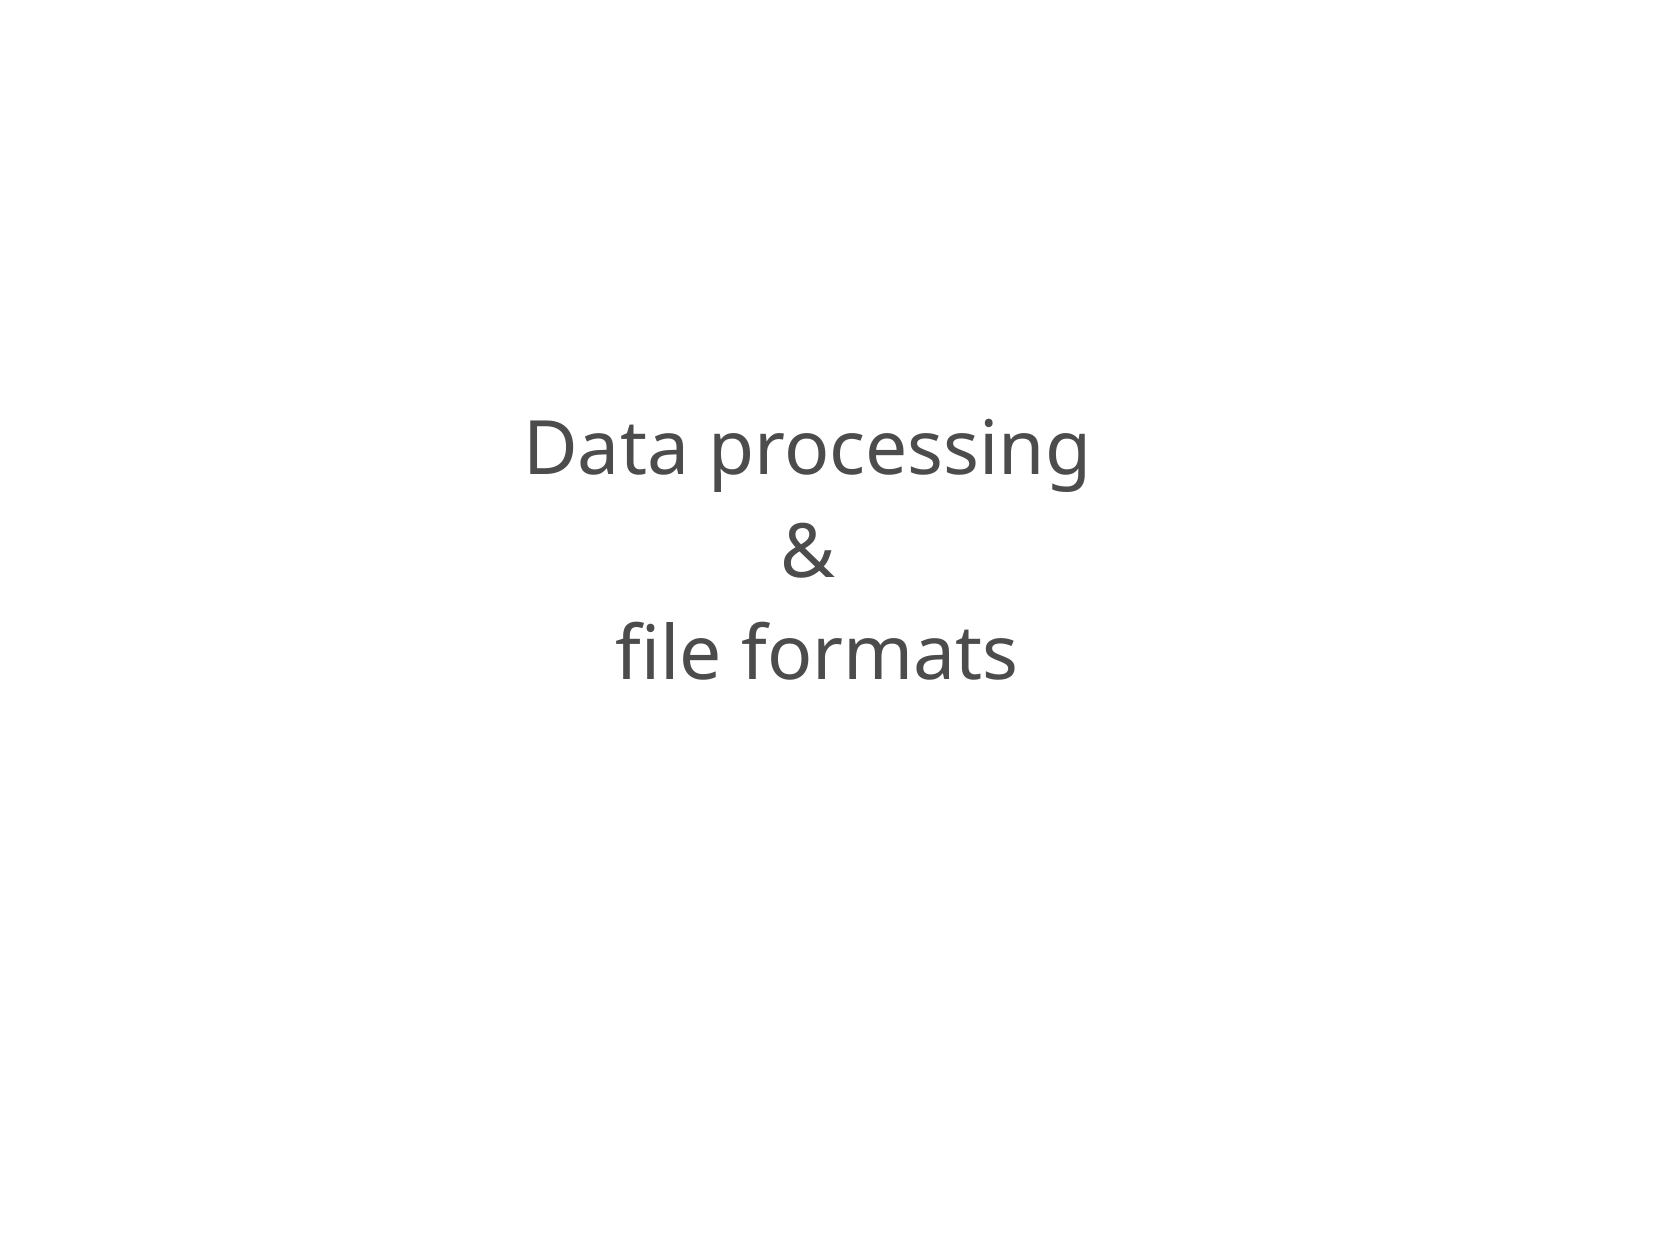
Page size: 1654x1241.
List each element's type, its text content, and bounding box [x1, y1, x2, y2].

title Data processing & file formats [73, 416, 1562, 680]
